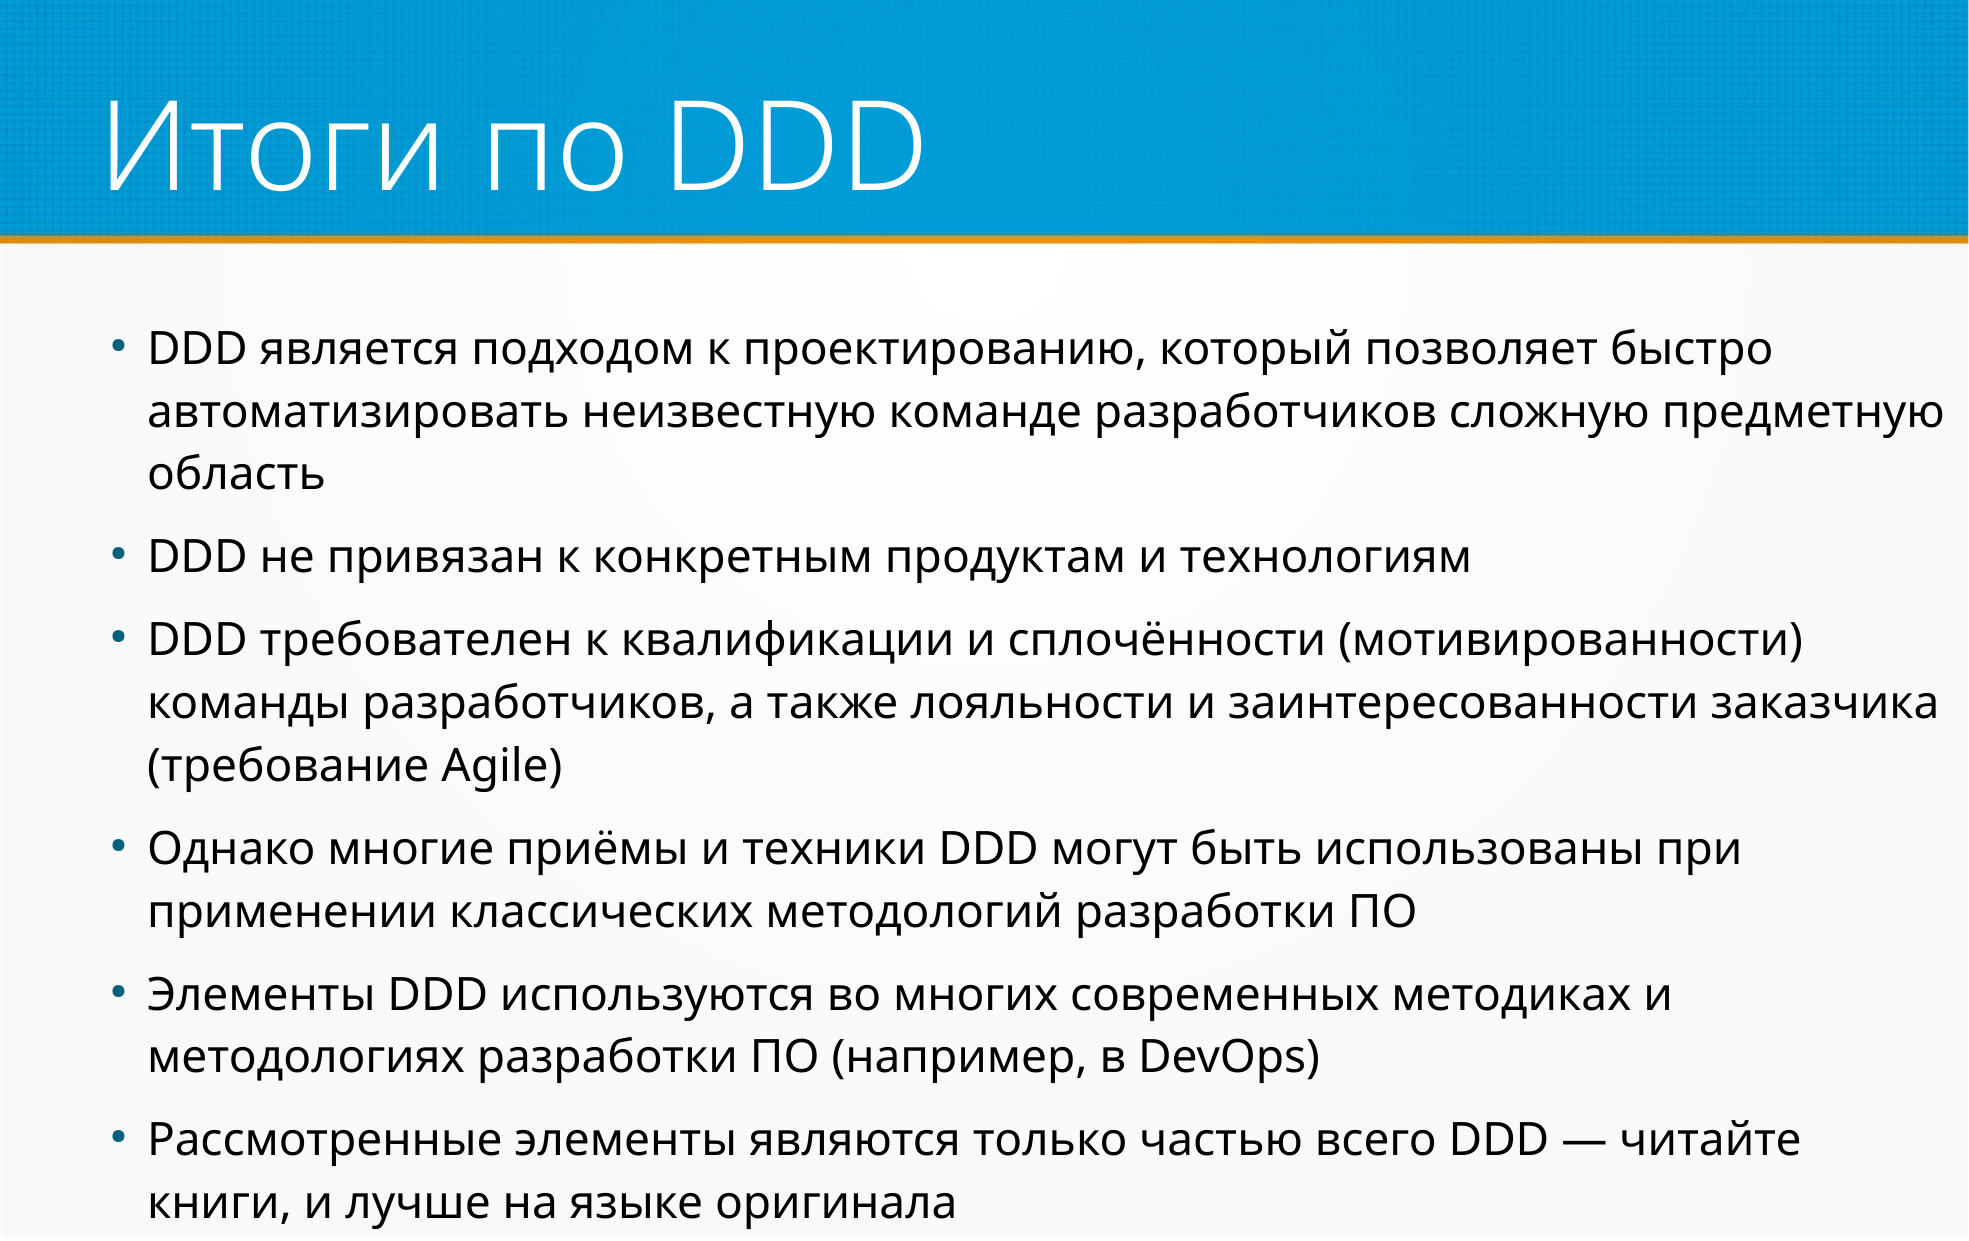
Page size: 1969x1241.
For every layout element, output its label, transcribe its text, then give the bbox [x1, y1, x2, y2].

list DDD является подходом к проектированию, который позволяет быстро автоматизировать неизвестную команде разработчиков сложную предметную область DDD не привязан к конкретным продуктам и технологиям DDD требователен к квалификации и сплочённости (мотивированности) команды разработчиков, а также лояльности и заинтересованности заказчика (требование Agile) Однако многие приёмы и техники DDD могут быть использованы при применении классических методологий разработки ПО Элементы DDD используются во многих современных методиках и методологиях разработки ПО (например, в DevOps) Рассмотренные элементы являются только частью всего DDD — читайте книги, и лучше на языке оригинала [98, 315, 1949, 1241]
title Итоги по DDD [98, 19, 1870, 227]
picture [0, 233, 1969, 1241]
